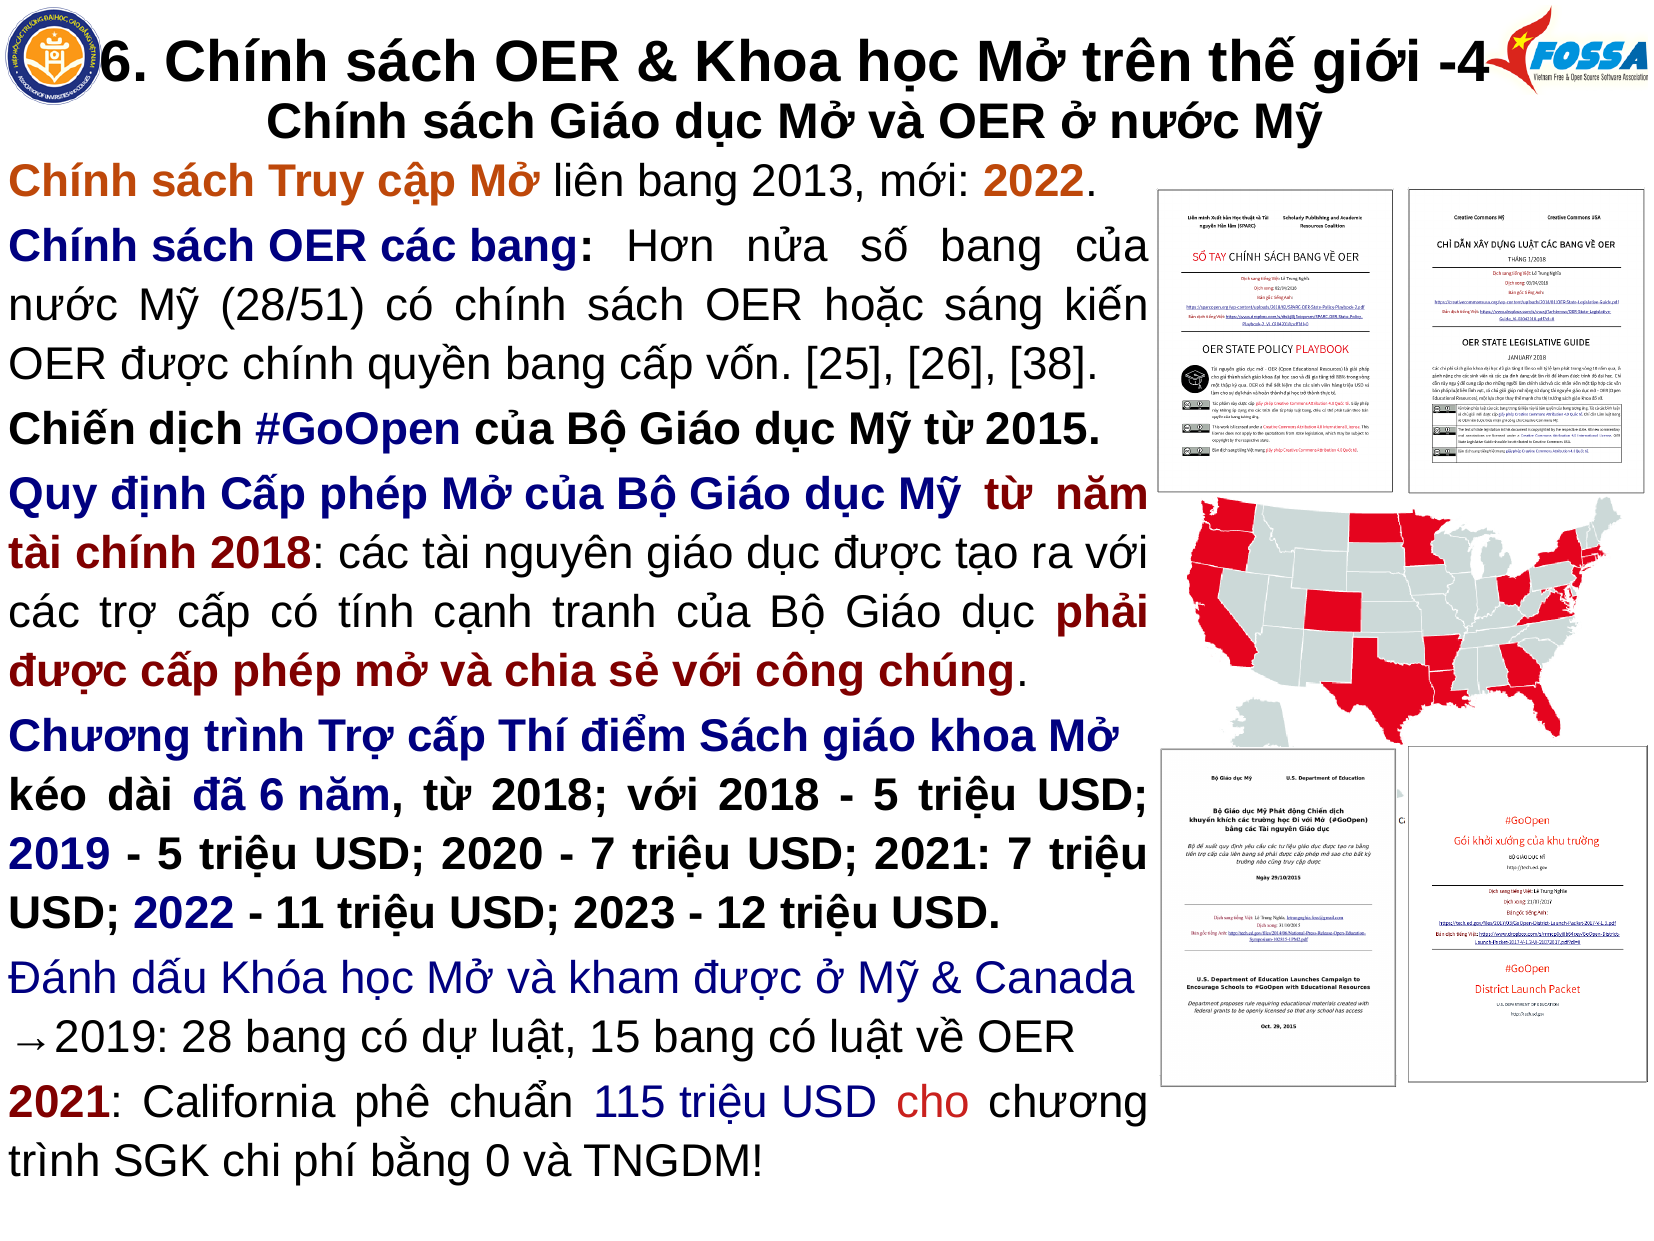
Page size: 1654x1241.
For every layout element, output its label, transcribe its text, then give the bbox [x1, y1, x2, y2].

picture [1, 5, 107, 23]
picture [1485, 5, 1648, 95]
title 6. Chính sách OER & Khoa học Mở trên thế giới -4 Chính sách Giáo dục Mở và OER ở nước Mỹ [0, 23, 1621, 154]
picture [1156, 187, 1649, 1088]
text_box Chính sách Truy cập Mở liên bang 2013, mới: 2022. Chính sách OER các bang: Hơn nửa số bang của nước Mỹ (28/51) có chính sách OER hoặc sáng kiến OER được chính quyền bang cấp vốn. [25], [26], [38]. Chiến dịch #GoOpen của Bộ Giáo dục Mỹ từ 2015. Quy định Cấp phép Mở của Bộ Giáo dục Mỹ từ năm tài chính 2018: các tài nguyên giáo dục được tạo ra với các trợ cấp có tính cạnh tranh của Bộ Giáo dục phải được cấp phép mở và chia sẻ với công chúng. Chương trình Trợ cấp Thí điểm Sách giáo khoa Mở kéo dài đã 6 năm, từ 2018; với 2018 - 5 triệu USD; 2019 - 5 triệu USD; 2020 - 7 triệu USD; 2021: 7 triệu USD; 2022 - 11 triệu USD; 2023 - 12 triệu USD. Đánh dấu Khóa học Mở và kham được ở Mỹ & Canada→2019: 28 bang có dự luật, 15 bang có luật về OER 2021: California phê chuẩn 115 triệu USD cho chương trình SGK chi phí bằng 0 và TNGDM! [0, 140, 1165, 1241]
